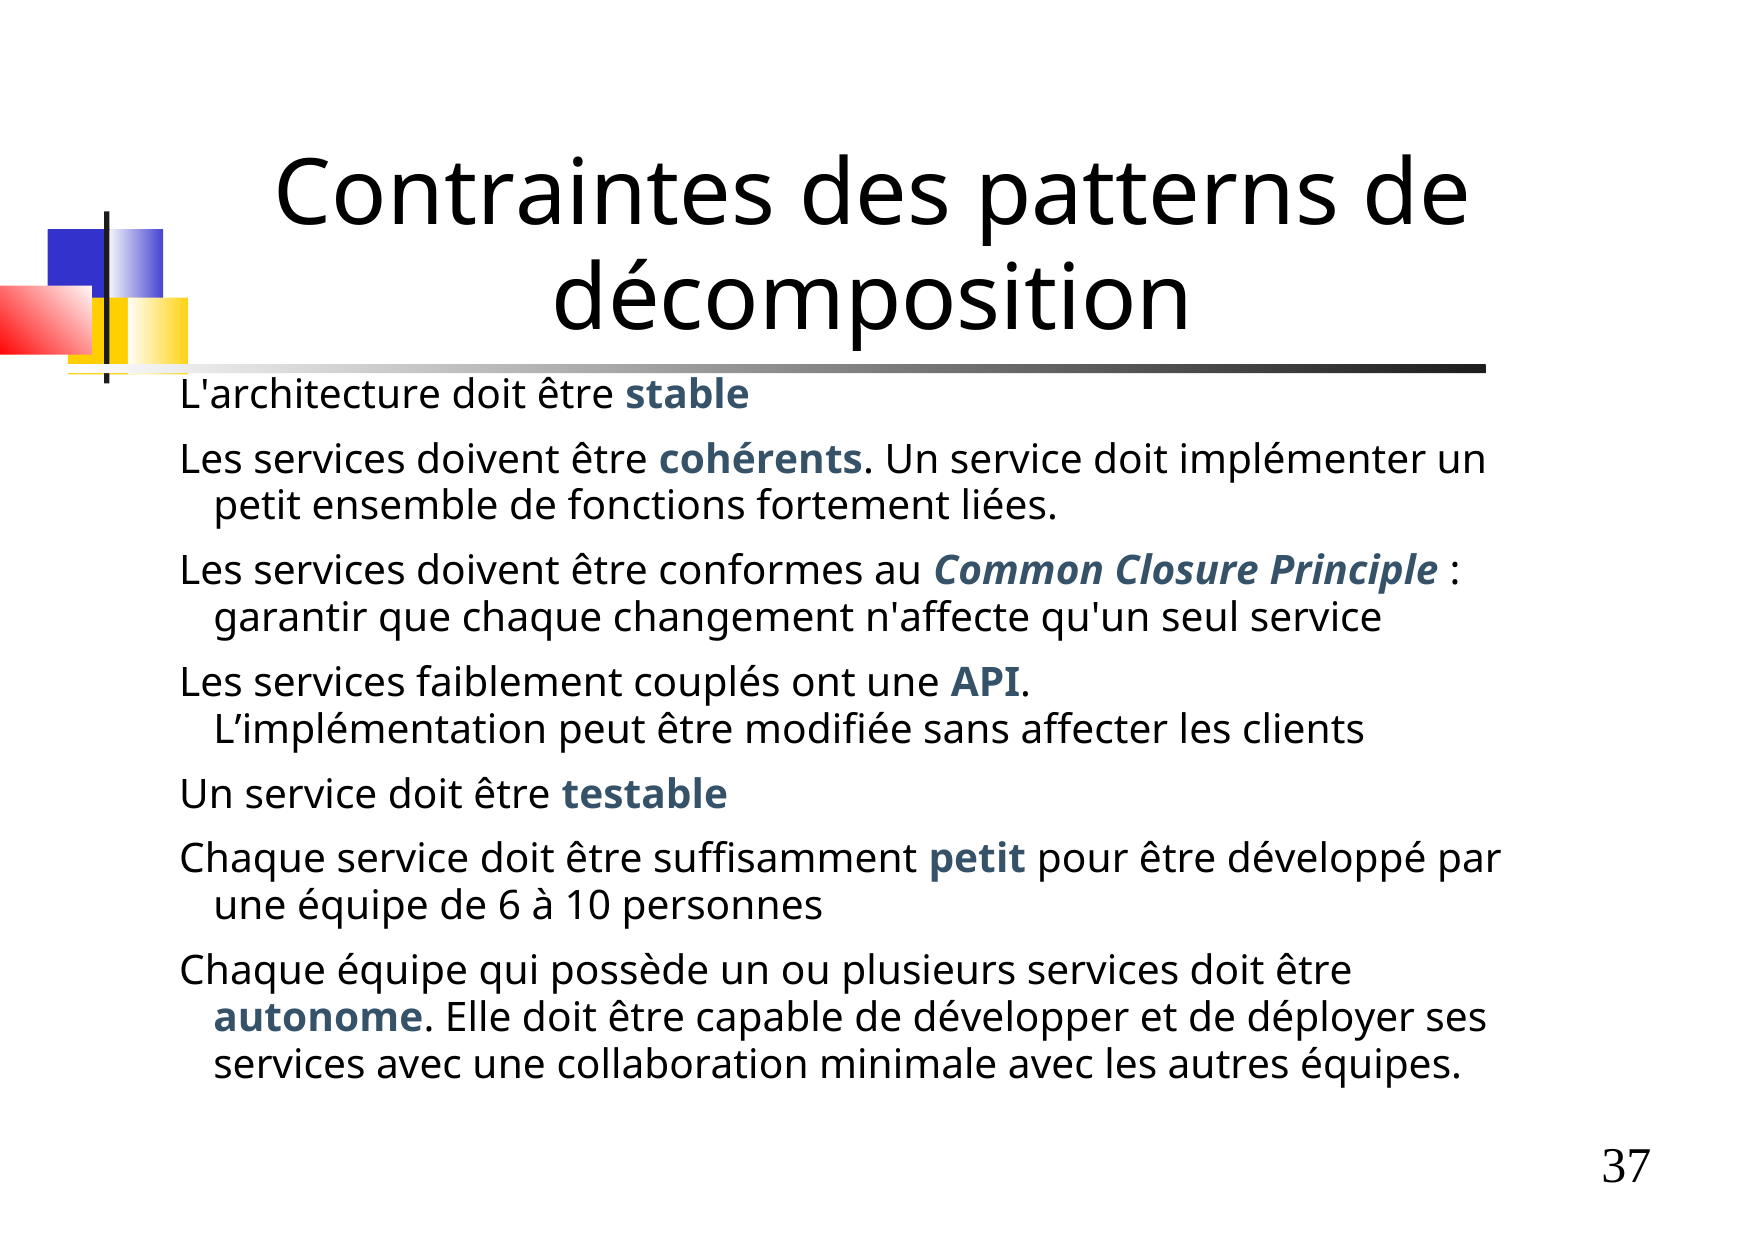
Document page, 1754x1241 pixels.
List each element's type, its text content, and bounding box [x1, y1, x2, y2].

list L'architecture doit être stable Les services doivent être cohérents. Un service doit implémenter un petit ensemble de fonctions fortement liées. Les services doivent être conformes au Common Closure Principle : garantir que chaque changement n'affecte qu'un seul service Les services faiblement couplés ont une API. L’implémentation peut être modifiée sans affecter les clients Un service doit être testable Chaque service doit être suffisamment petit pour être développé par une équipe de 6 à 10 personnes Chaque équipe qui possède un ou plusieurs services doit être autonome. Elle doit être capable de développer et de déployer ses services avec une collaboration minimale avec les autres équipes. [179, 371, 1567, 1091]
title Contraintes des patterns de décomposition [179, 139, 1567, 351]
